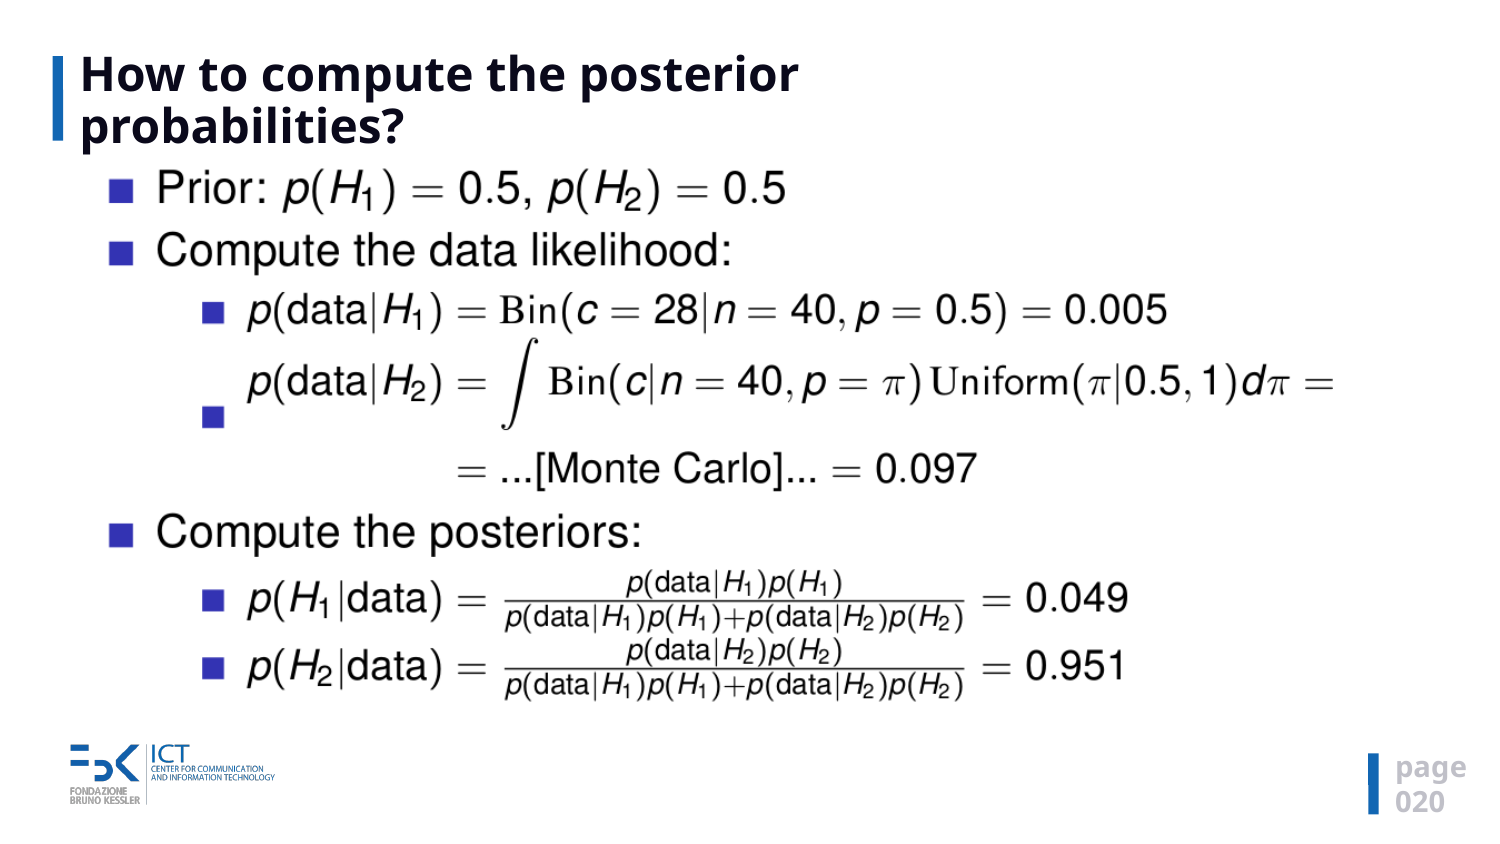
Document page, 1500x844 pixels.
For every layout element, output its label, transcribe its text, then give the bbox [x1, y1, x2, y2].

picture [104, 163, 1340, 705]
picture [57, 728, 290, 815]
title How to compute the posterior probabilities? [71, 46, 1114, 157]
slide_number page 0<number> [1387, 744, 1500, 823]
